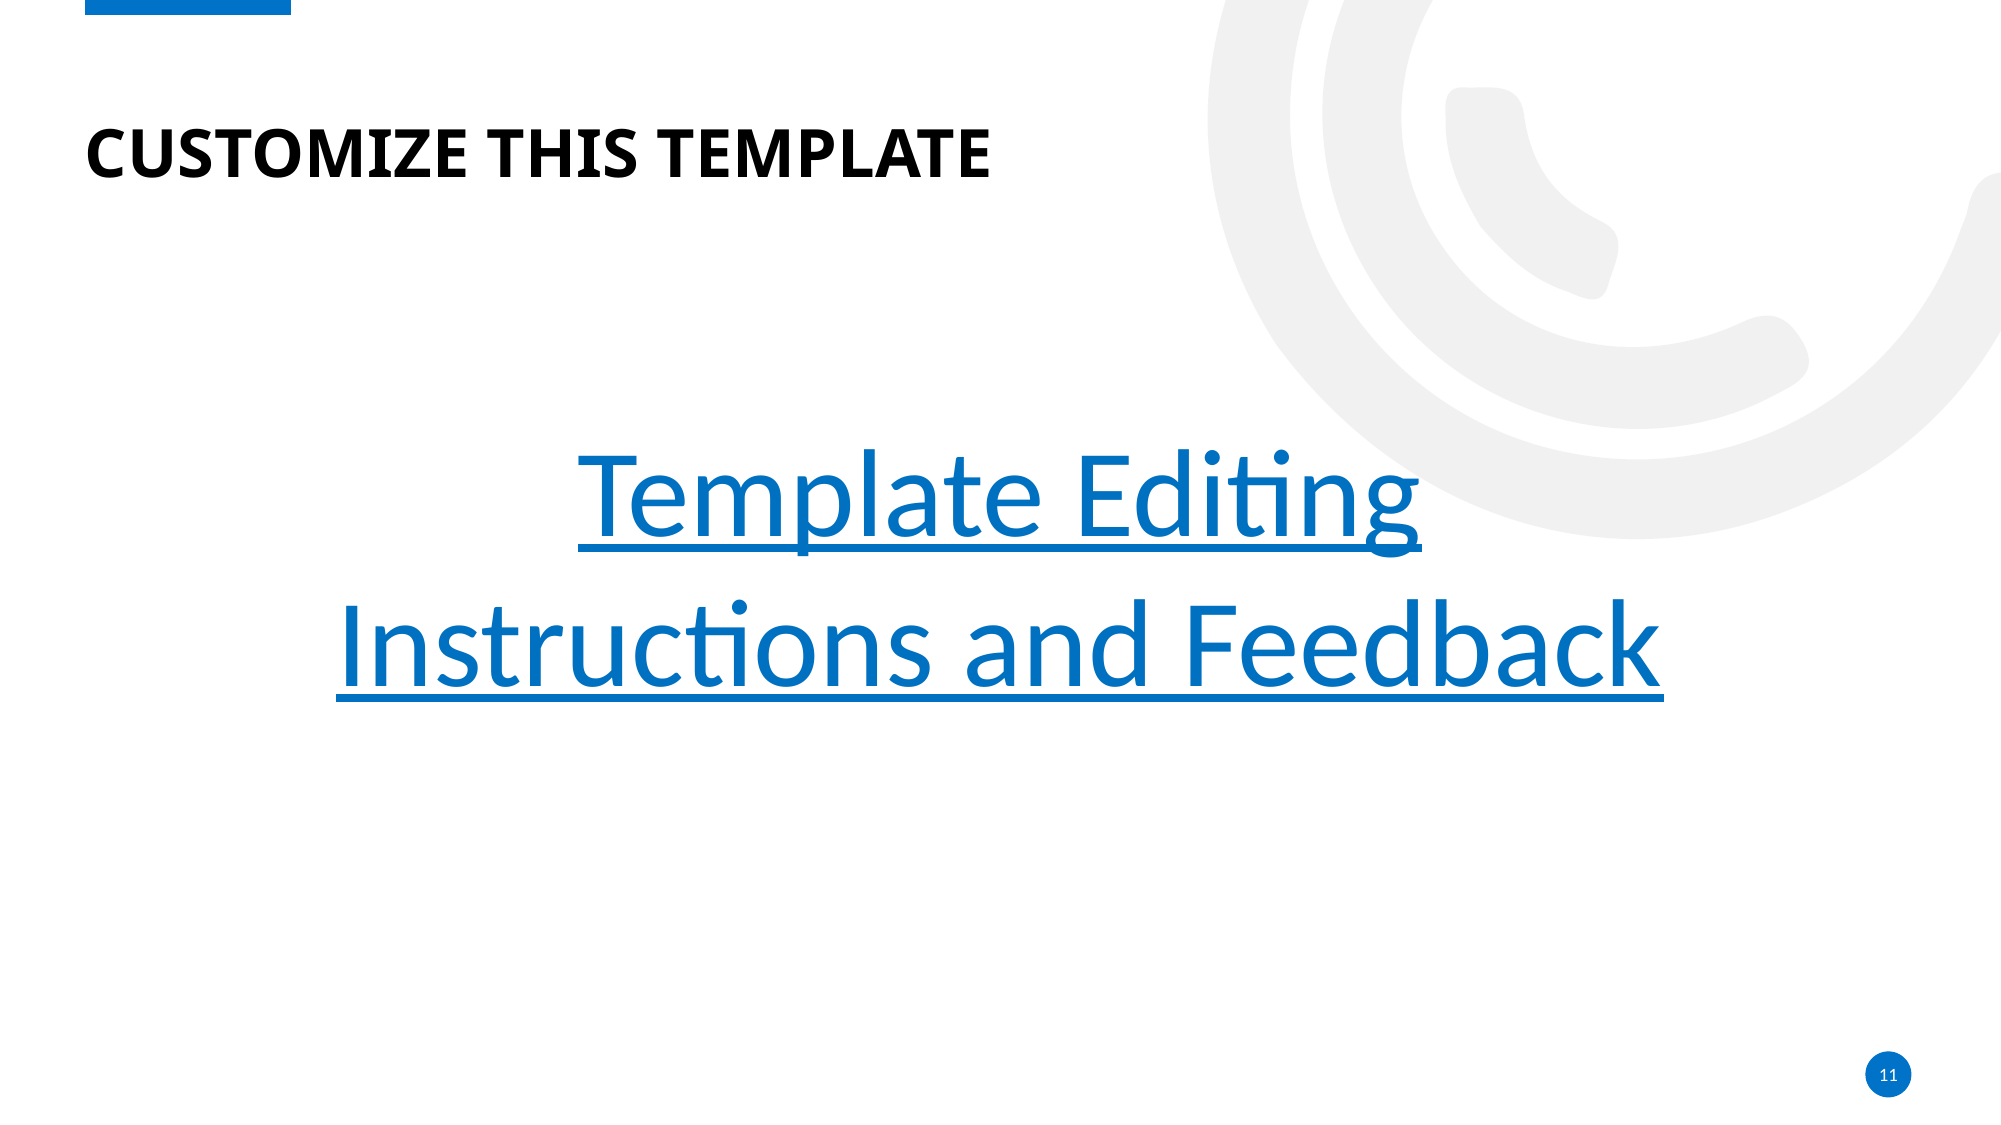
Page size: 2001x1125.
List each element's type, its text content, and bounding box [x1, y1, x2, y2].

text_box Template Editing Instructions and Feedback [253, 403, 1747, 722]
text_box 13 [1864, 1059, 1913, 1090]
title Customize this Template [84, 40, 1914, 192]
